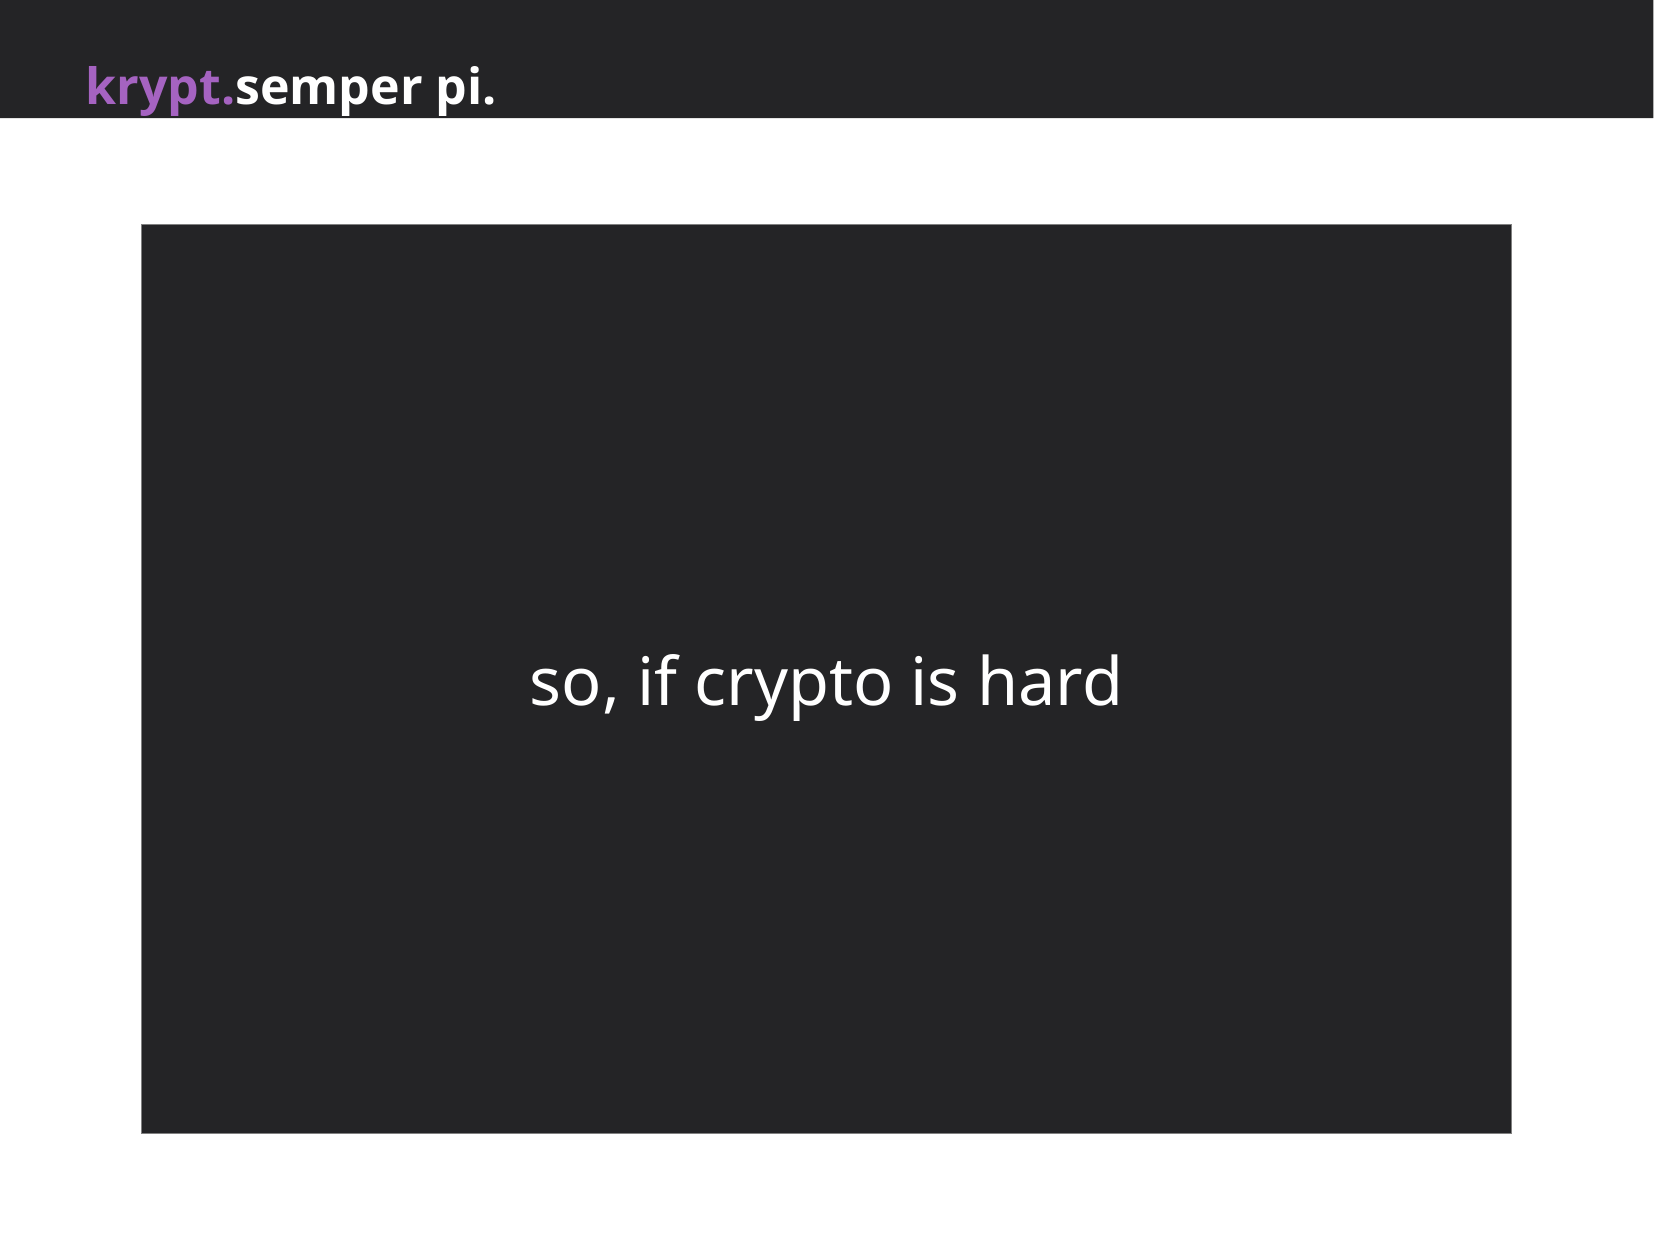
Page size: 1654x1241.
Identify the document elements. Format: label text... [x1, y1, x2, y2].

text_box so, if crypto is hard [141, 224, 1512, 1134]
text_box krypt.semper pi. [70, 43, 544, 119]
text_box [165, 531, 1441, 1087]
text_box [0, 0, 1654, 119]
